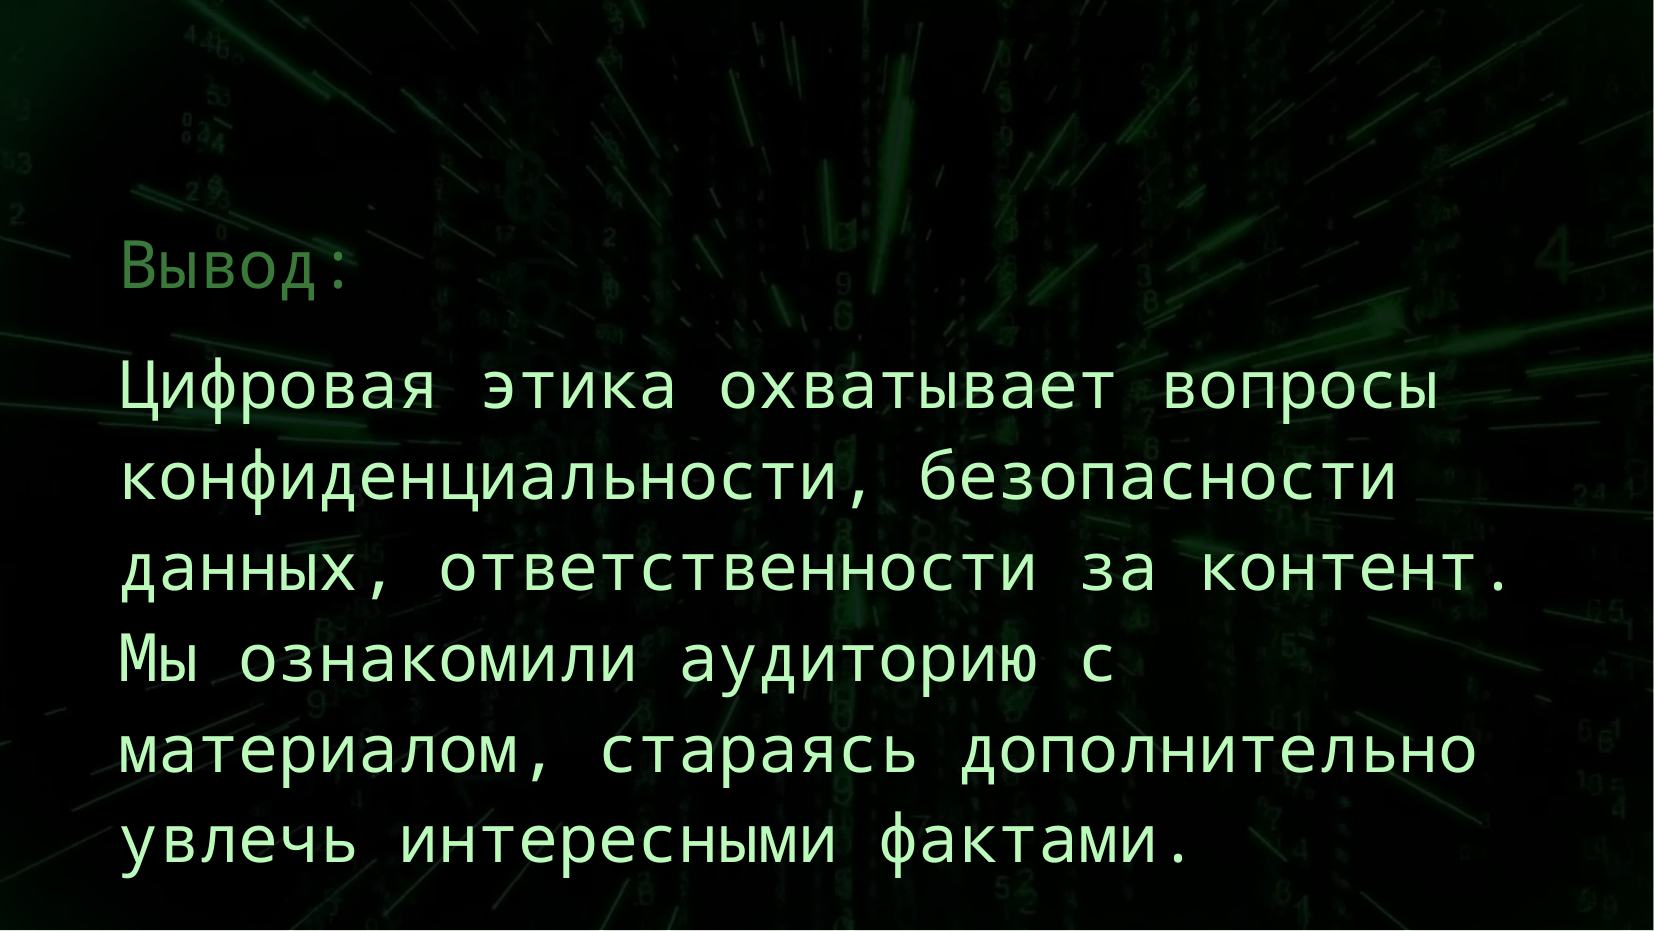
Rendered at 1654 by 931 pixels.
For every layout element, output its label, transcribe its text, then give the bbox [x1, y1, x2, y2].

picture [0, 0, 1654, 931]
list Вывод: Цифровая этика охватывает вопросы конфиденциальности, безопасности данных, ответственности за контент. Мы ознакомили аудиторию с материалом, стараясь дополнительно увлечь интересными фактами. [47, 217, 1536, 931]
